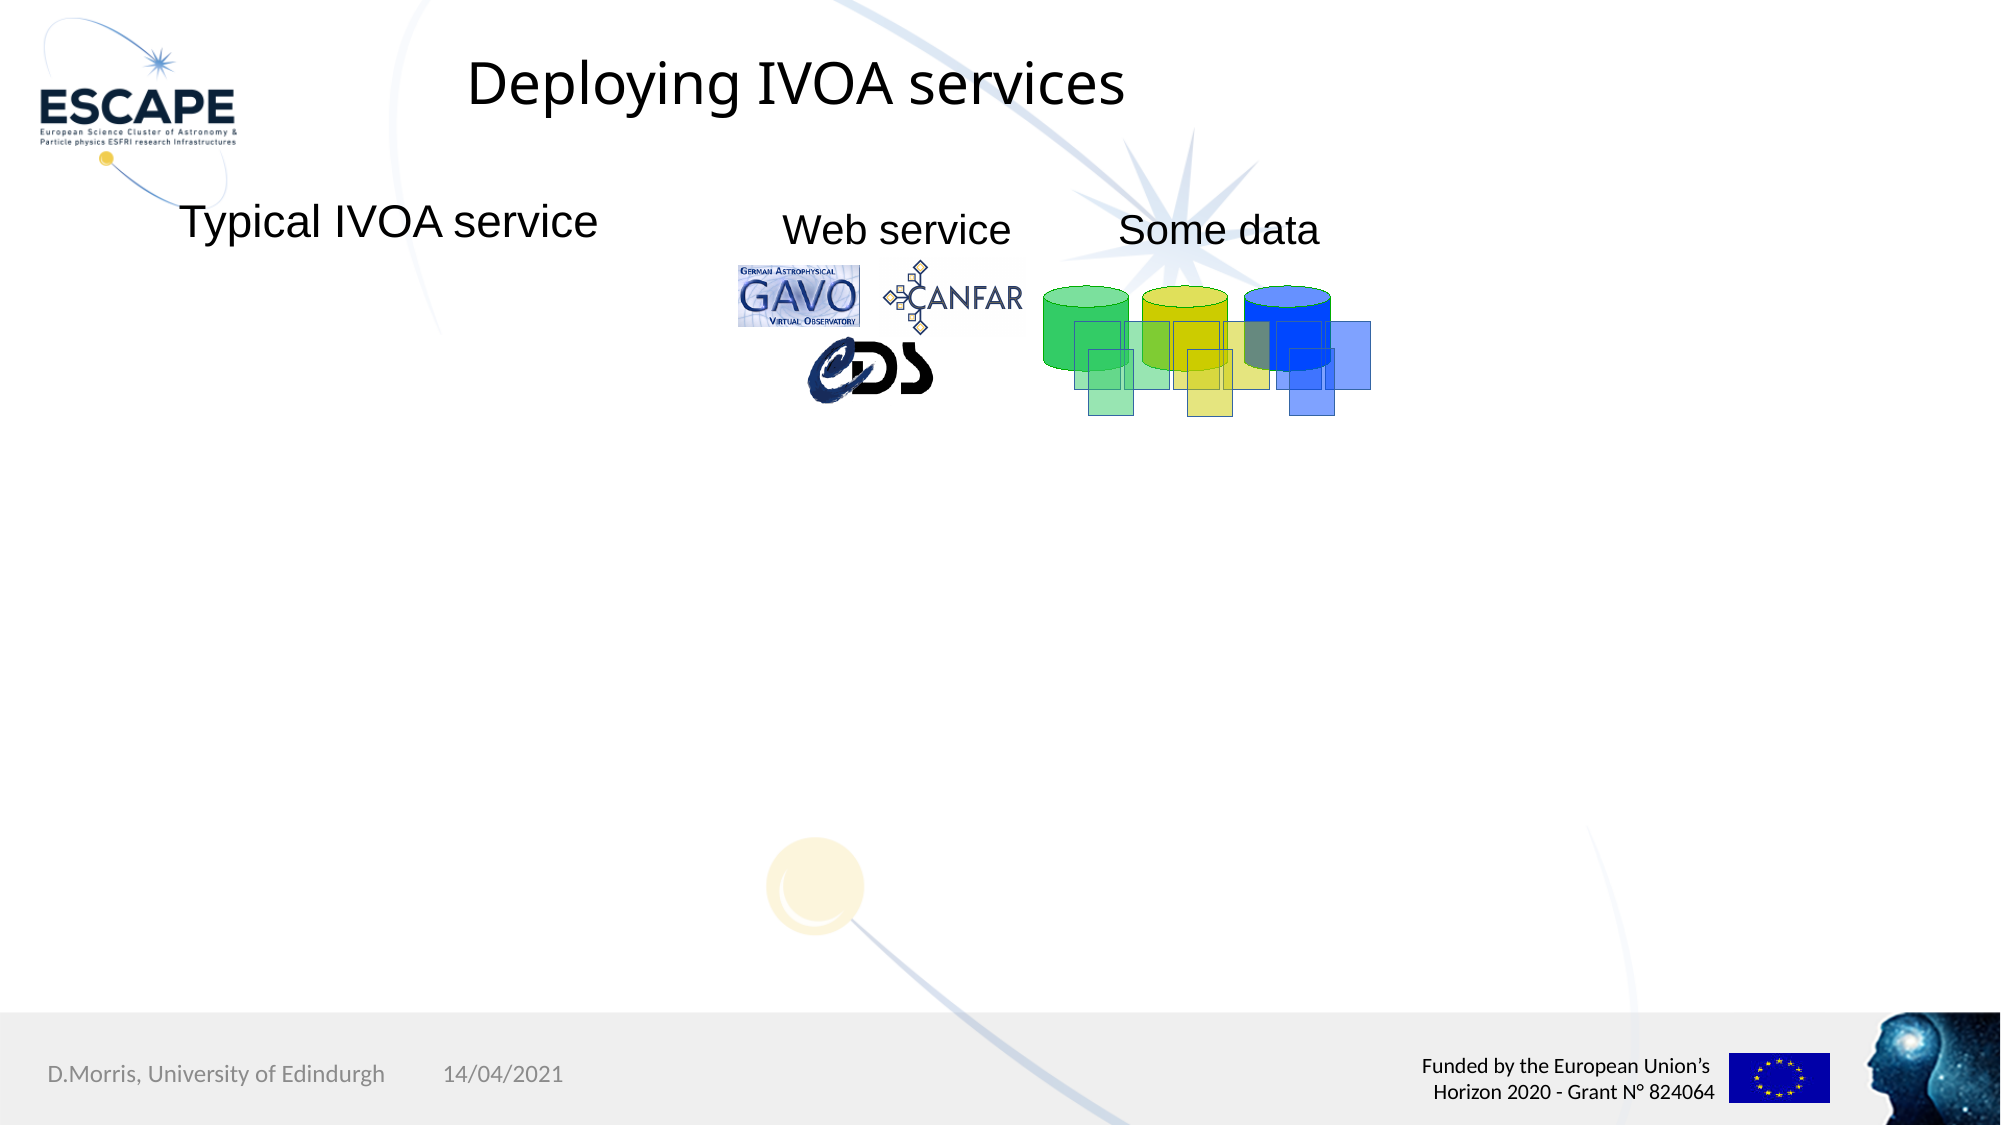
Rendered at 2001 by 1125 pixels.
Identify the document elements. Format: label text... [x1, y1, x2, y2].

text_box [1043, 298, 1371, 417]
picture [0, 0, 2001, 1125]
text_box Web service [767, 199, 1027, 261]
footer D.Morris, University of Edindurgh [32, 1042, 414, 1103]
text_box Some data [1103, 199, 1335, 261]
text_box Typical IVOA service [163, 188, 615, 256]
title Deploying IVOA services [450, 11, 1647, 150]
slide_number 14/04/2021 [427, 1042, 684, 1103]
